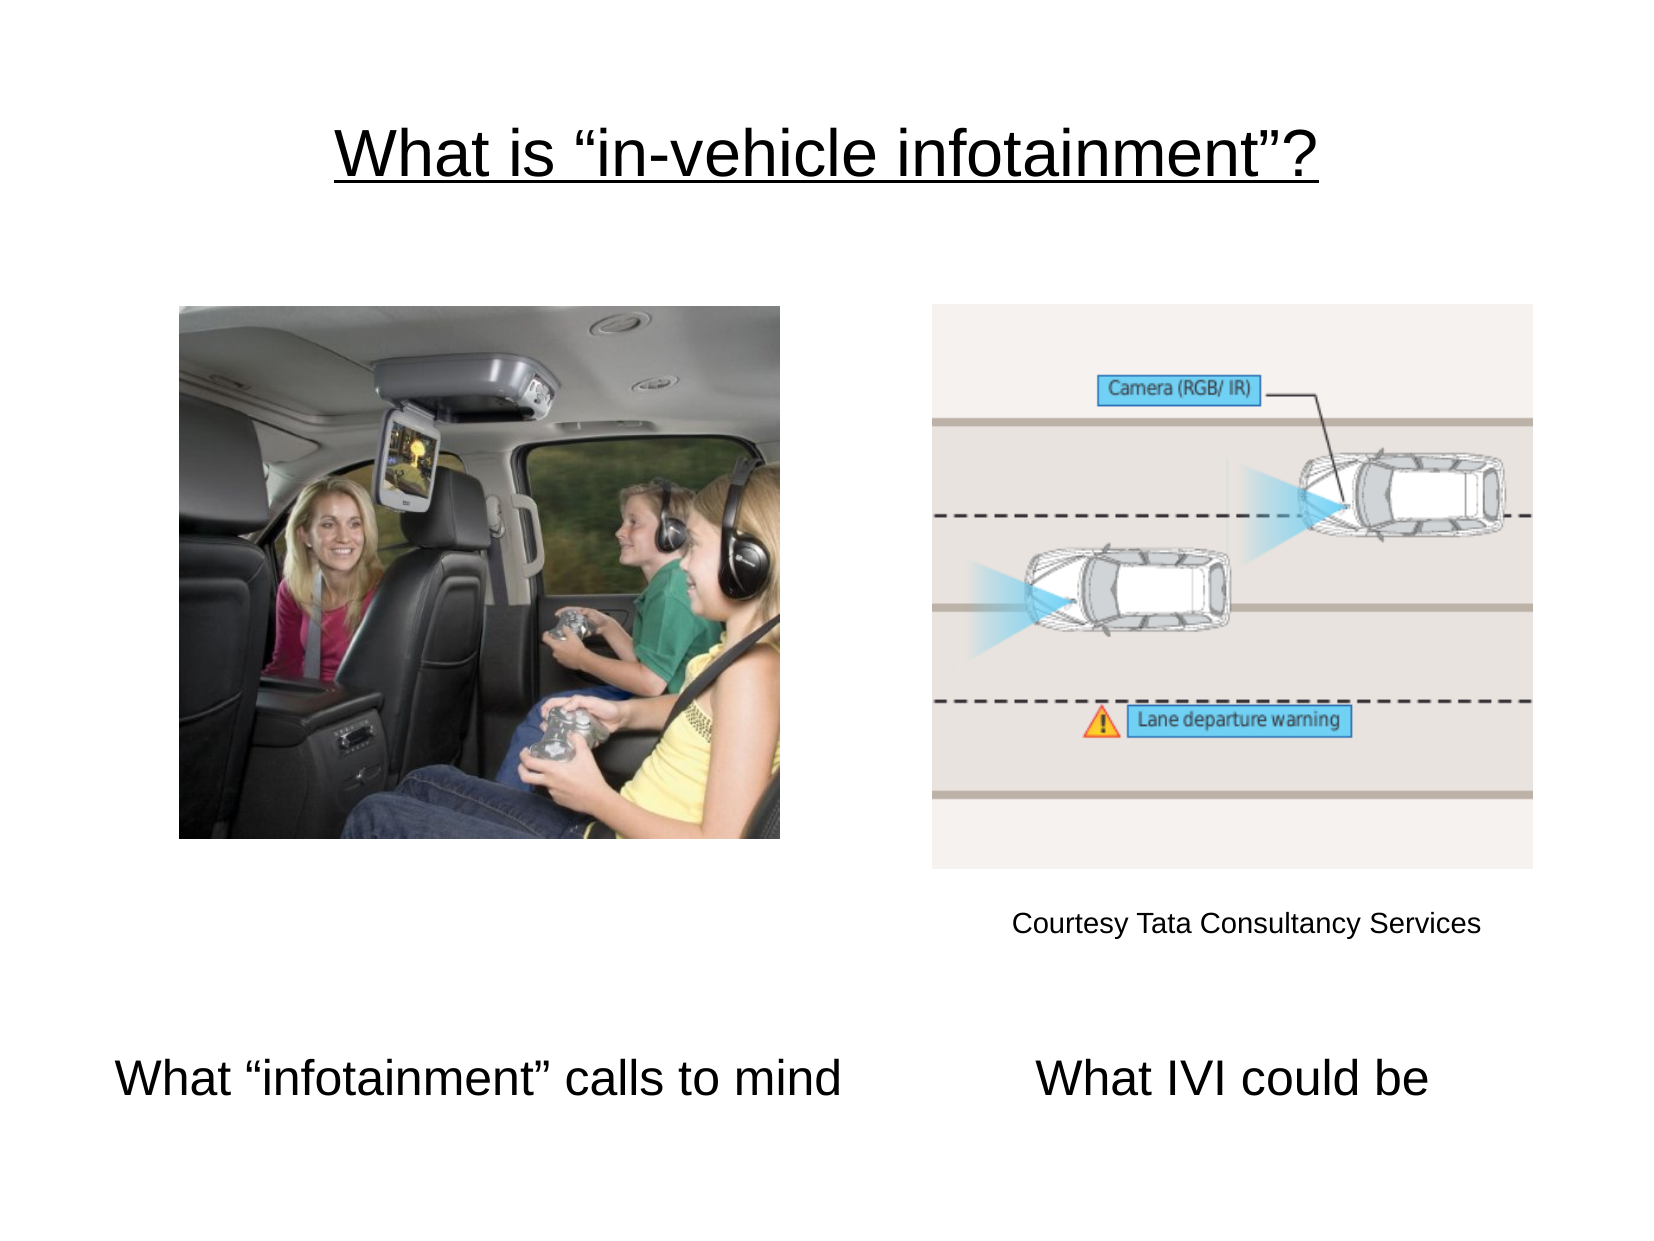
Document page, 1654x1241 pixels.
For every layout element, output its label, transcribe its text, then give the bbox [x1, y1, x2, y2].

title What is “in-vehicle infotainment”? [82, 49, 1571, 257]
text_box What “infotainment” calls to mind [99, 1042, 858, 1114]
picture [179, 306, 780, 839]
text_box Courtesy Tata Consultancy Services [997, 900, 1503, 948]
text_box What IVI could be [1020, 1042, 1445, 1114]
picture [932, 304, 1533, 869]
